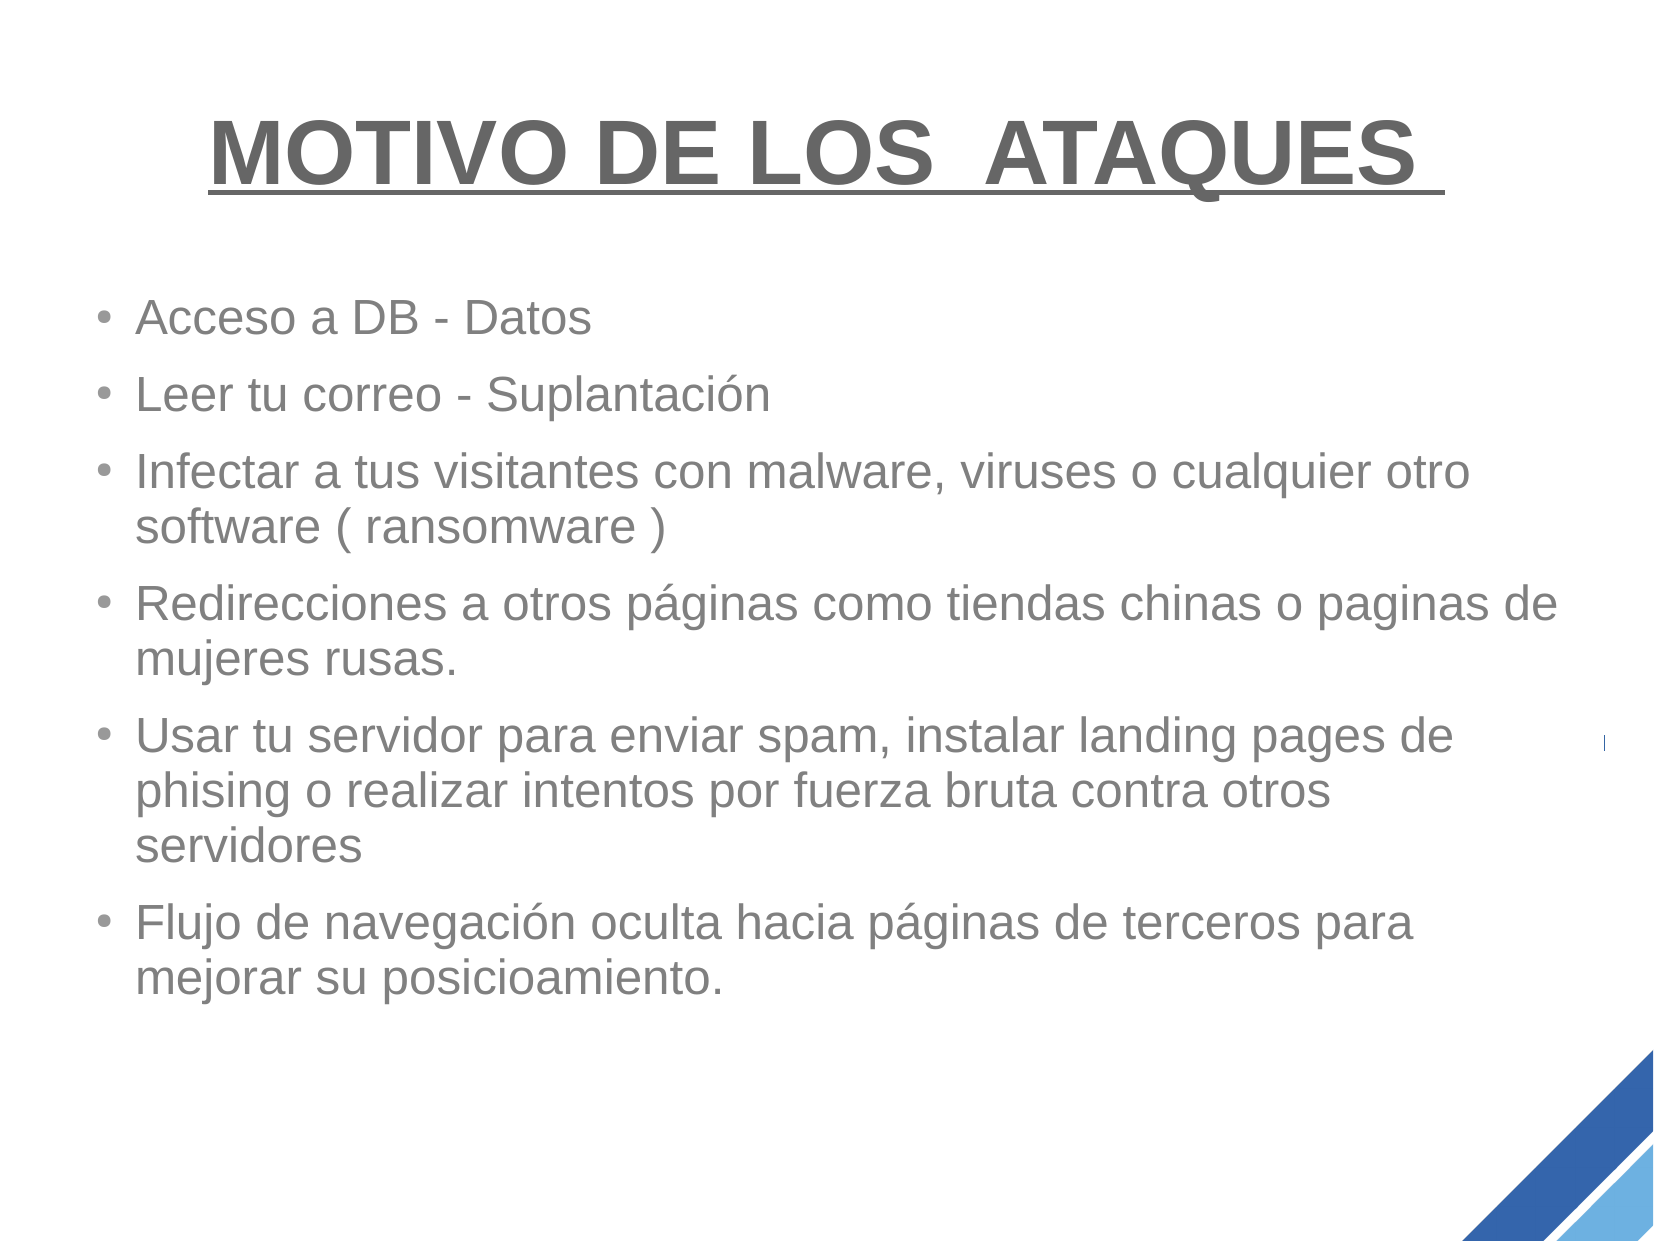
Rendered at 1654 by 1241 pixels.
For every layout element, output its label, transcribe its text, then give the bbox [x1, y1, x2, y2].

picture [1457, 1049, 1654, 1241]
list Acceso a DB - Datos Leer tu correo - Suplantación Infectar a tus visitantes con malware, viruses o cualquier otro software ( ransomware ) Redirecciones a otros páginas como tiendas chinas o paginas de mujeres rusas. Usar tu servidor para enviar spam, instalar landing pages de phising o realizar intentos por fuerza bruta contra otros servidores Flujo de navegación oculta hacia páginas de terceros para mejorar su posicioamiento. [82, 290, 1571, 1010]
title MOTIVO DE LOS ATAQUES [82, 43, 1571, 263]
